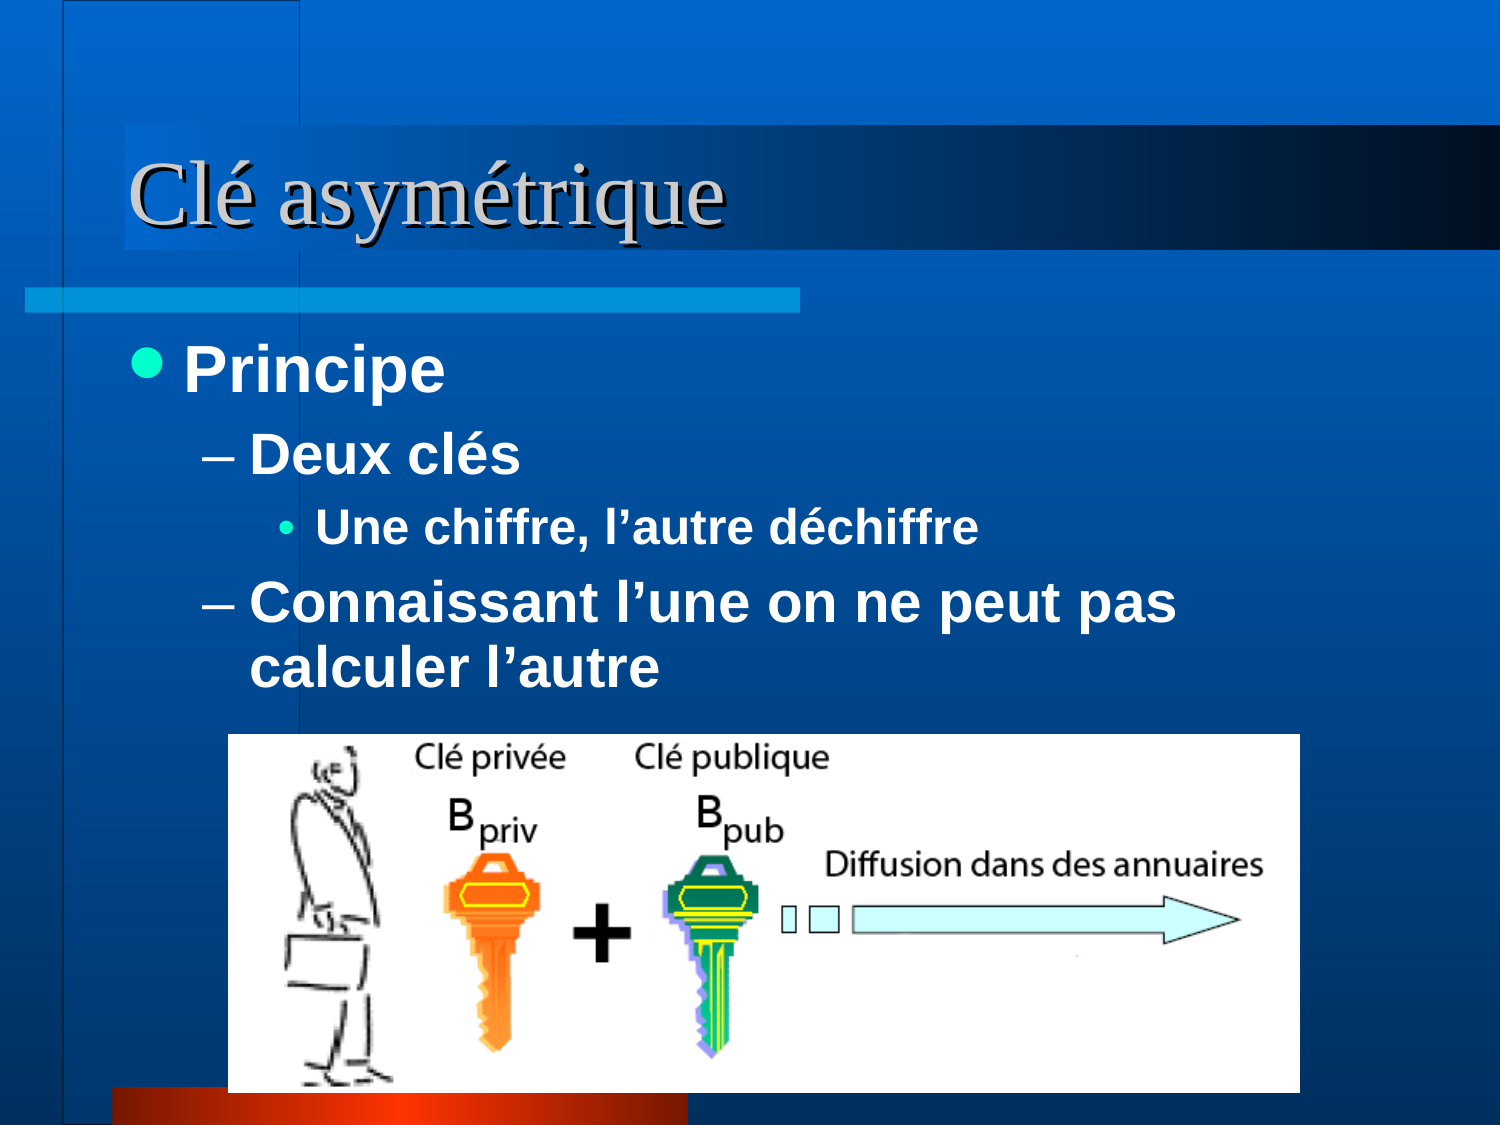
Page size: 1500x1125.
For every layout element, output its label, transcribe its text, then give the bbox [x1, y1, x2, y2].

picture [228, 734, 1300, 1093]
title Clé asymétrique [112, 99, 1388, 288]
list Principe Deux clés Une chiffre, l’autre déchiffre Connaissant l’une on ne peut pas calculer l’autre [112, 324, 1388, 1001]
